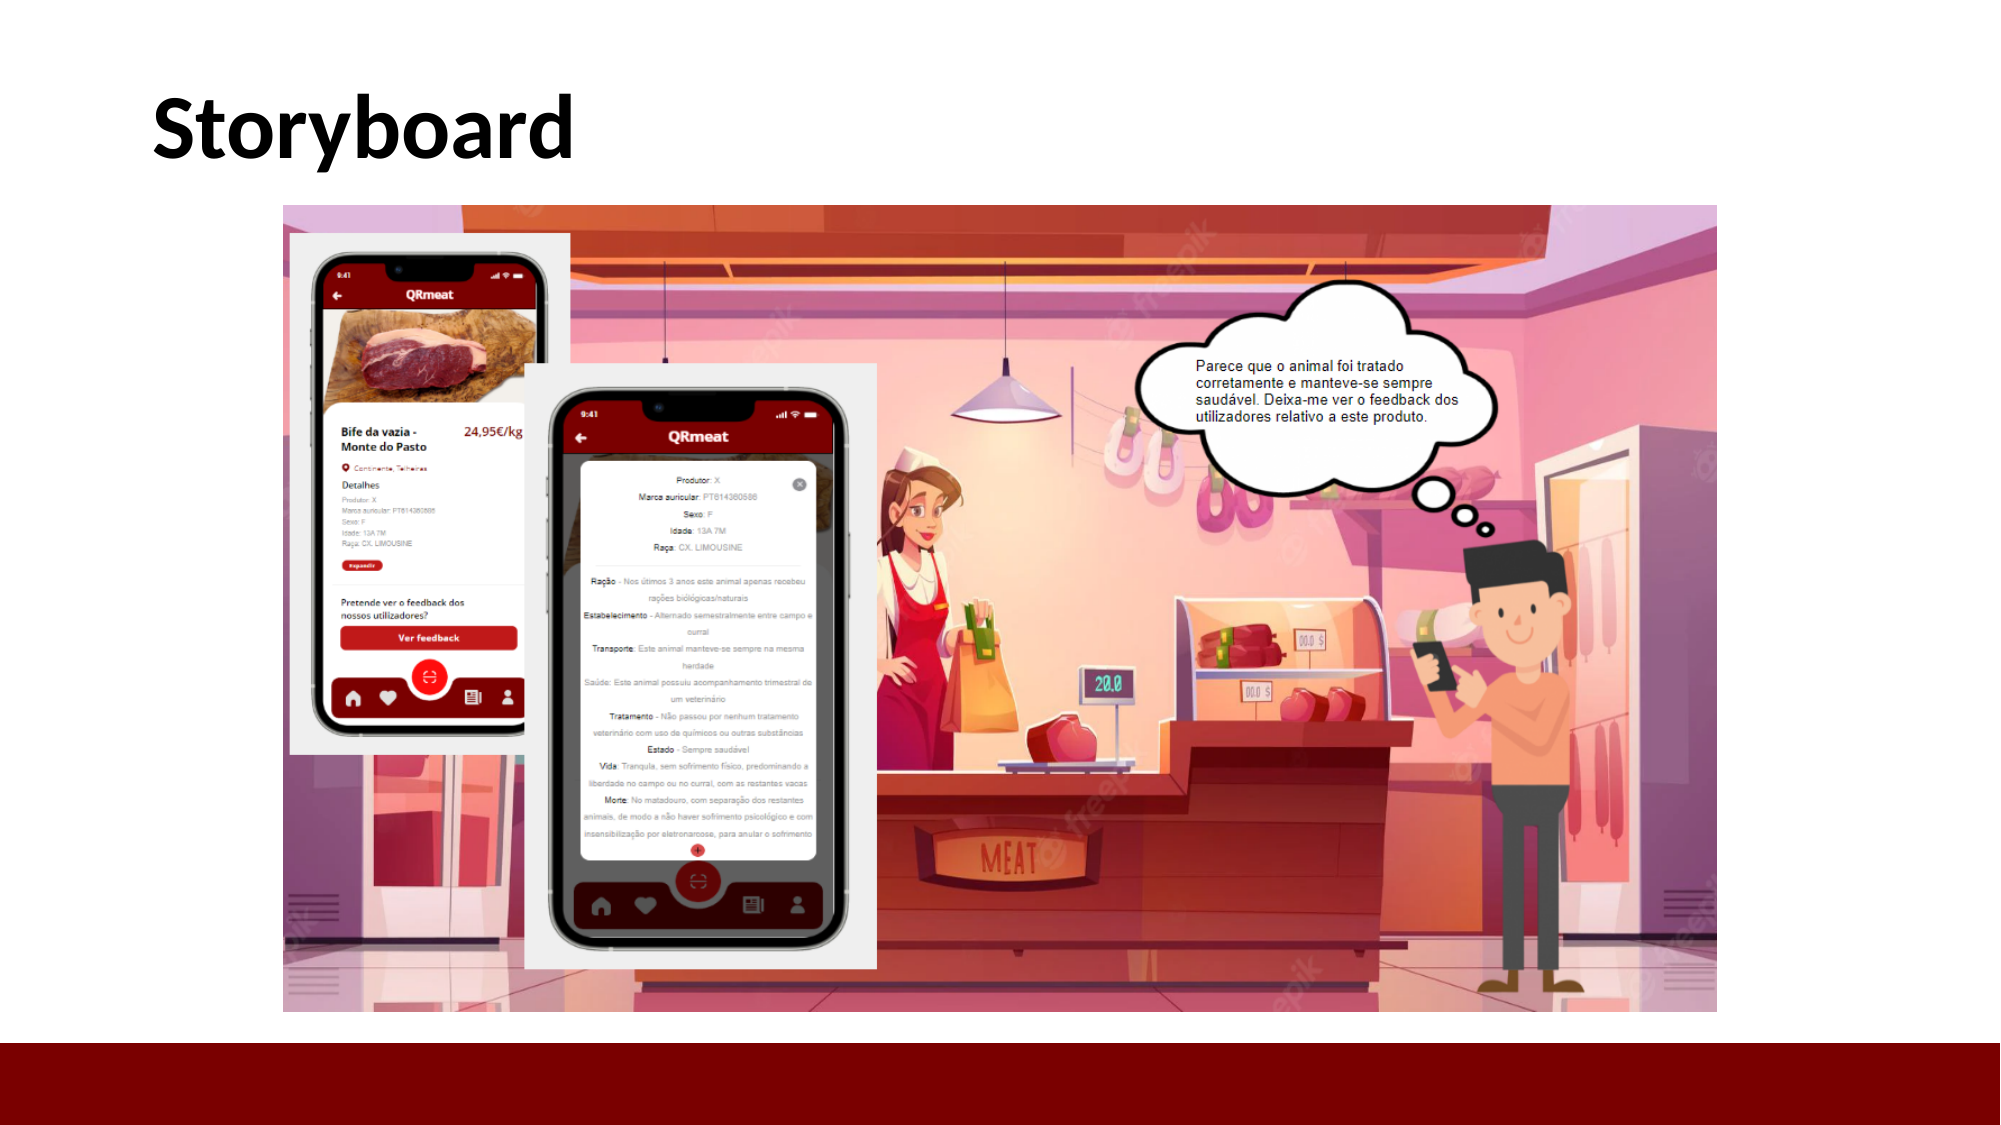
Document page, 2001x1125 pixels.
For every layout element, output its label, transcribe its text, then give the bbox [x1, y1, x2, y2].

title Storyboard [137, 20, 1863, 238]
picture [283, 205, 1717, 1012]
text_box [0, 1043, 2000, 1125]
